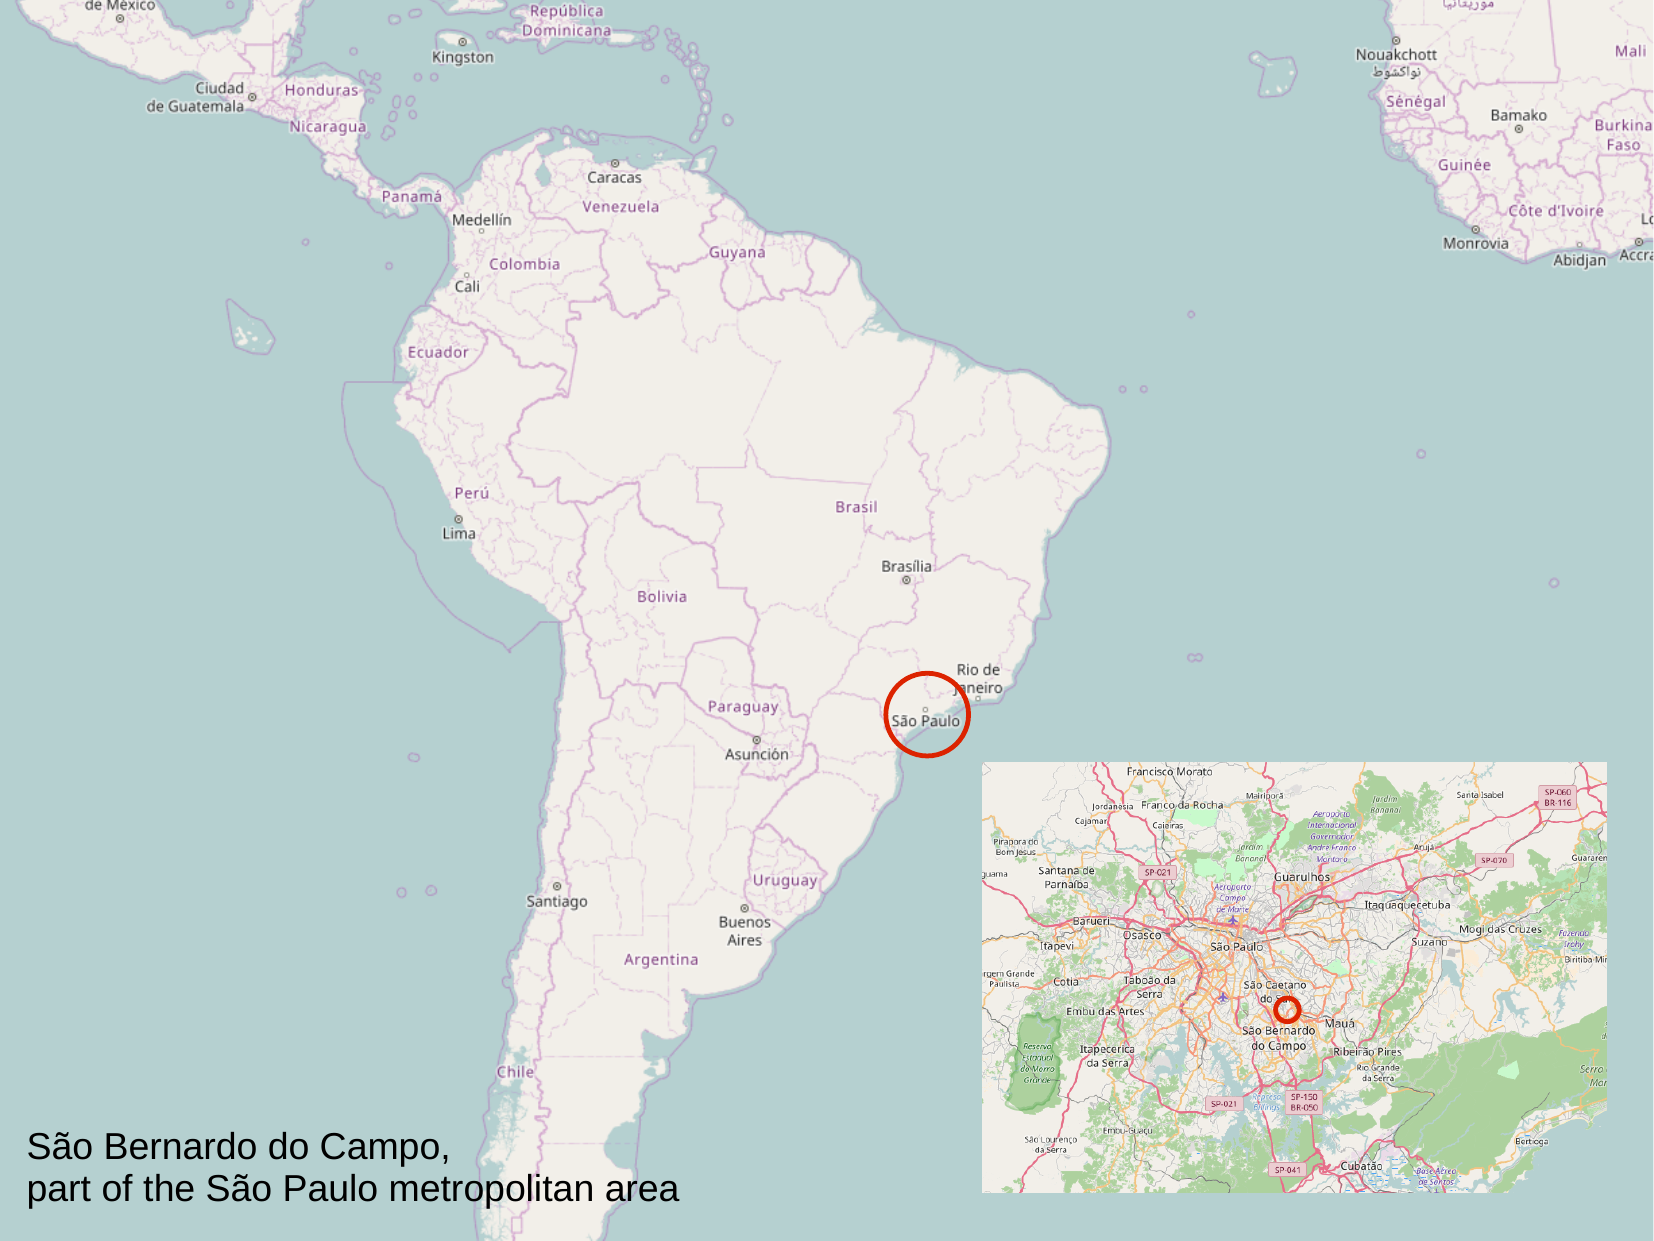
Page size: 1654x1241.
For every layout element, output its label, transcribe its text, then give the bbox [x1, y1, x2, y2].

text_box São Bernardo do Campo, part of the São Paulo metropolitan area [11, 1117, 695, 1217]
picture [0, 0, 1654, 1241]
